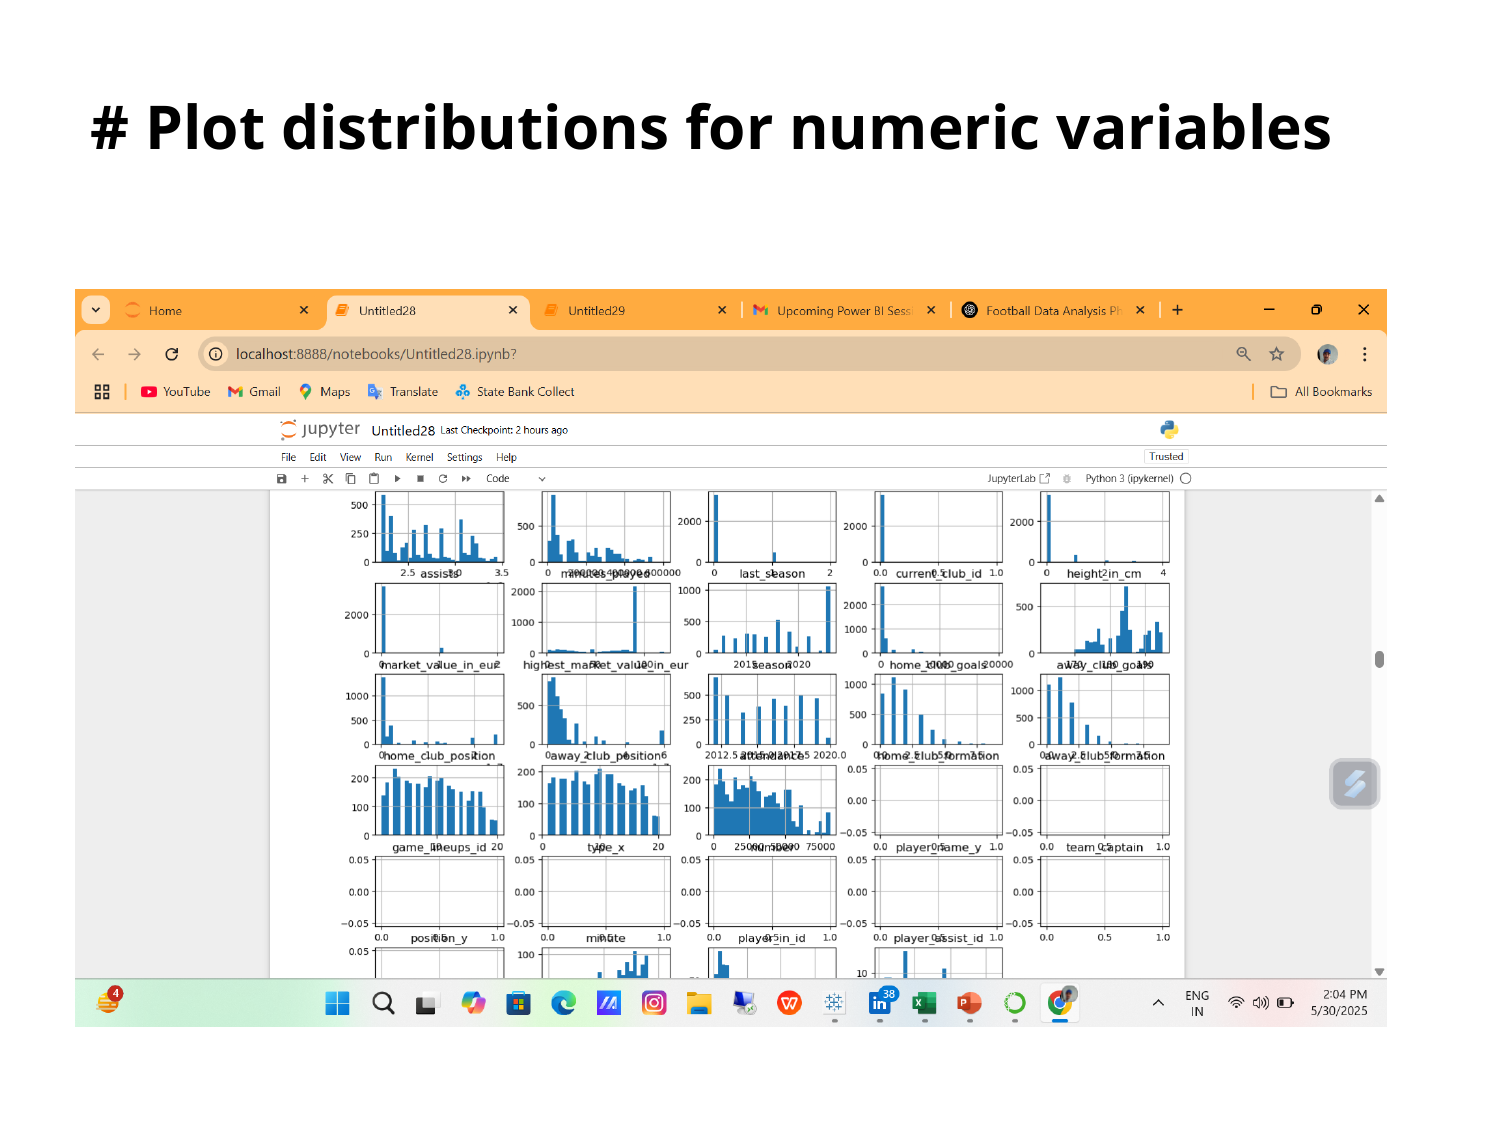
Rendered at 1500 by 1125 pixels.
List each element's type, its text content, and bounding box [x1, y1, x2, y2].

title # Plot distributions for numeric variables [75, 90, 1387, 276]
picture [75, 289, 1387, 1027]
